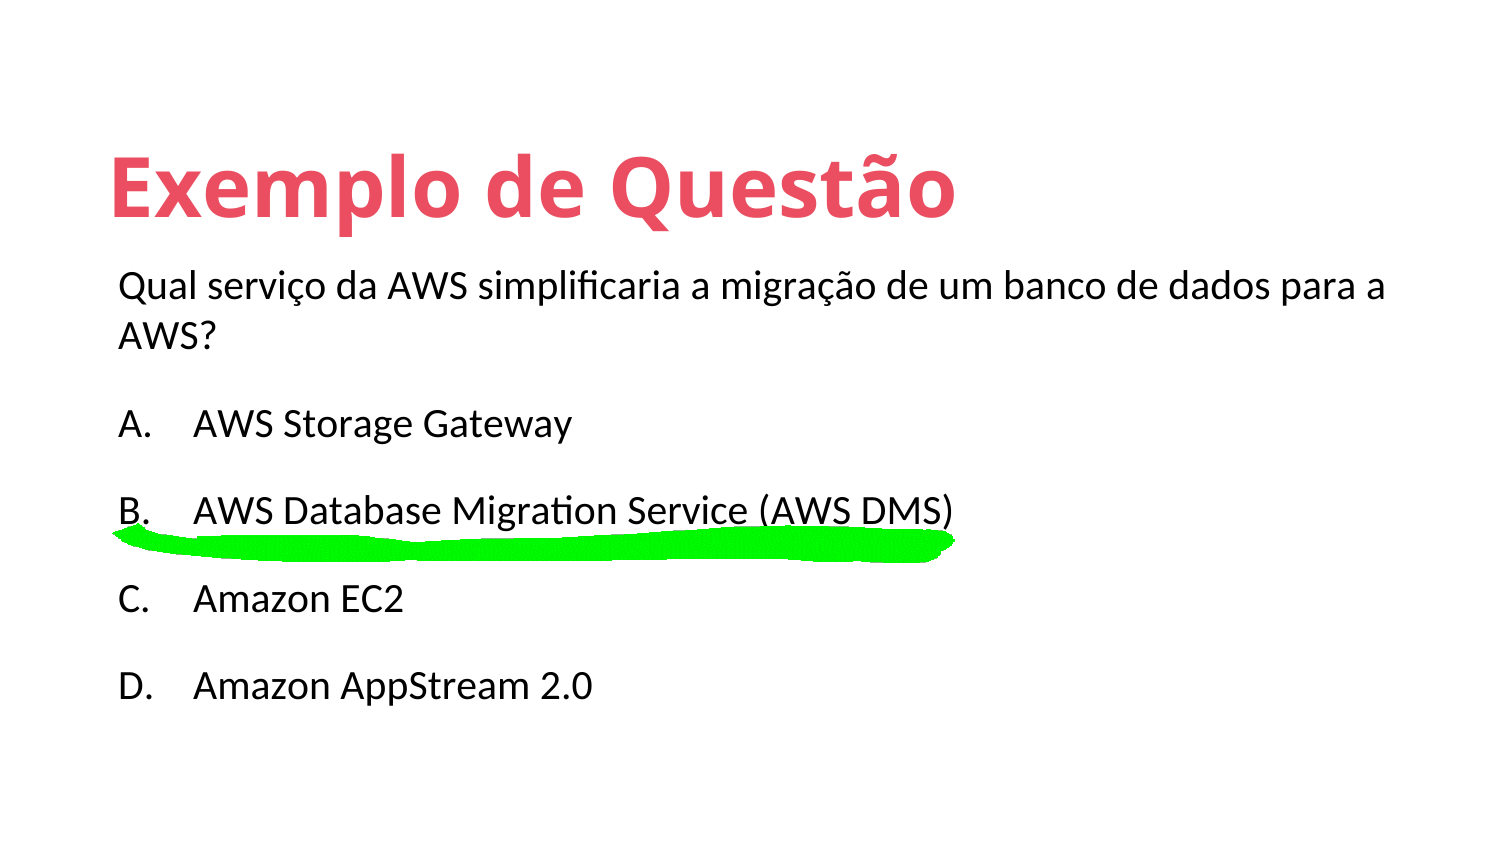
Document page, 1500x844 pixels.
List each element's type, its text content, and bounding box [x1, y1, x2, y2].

text_box Qual serviço da AWS simplificaria a migração de um banco de dados para a AWS? AWS Storage Gateway AWS Database Migration Service (AWS DMS) Amazon EC2 Amazon AppStream 2.0 [103, 242, 1408, 780]
text_box Exemplo de Questão [92, 104, 1408, 243]
picture [111, 522, 955, 563]
